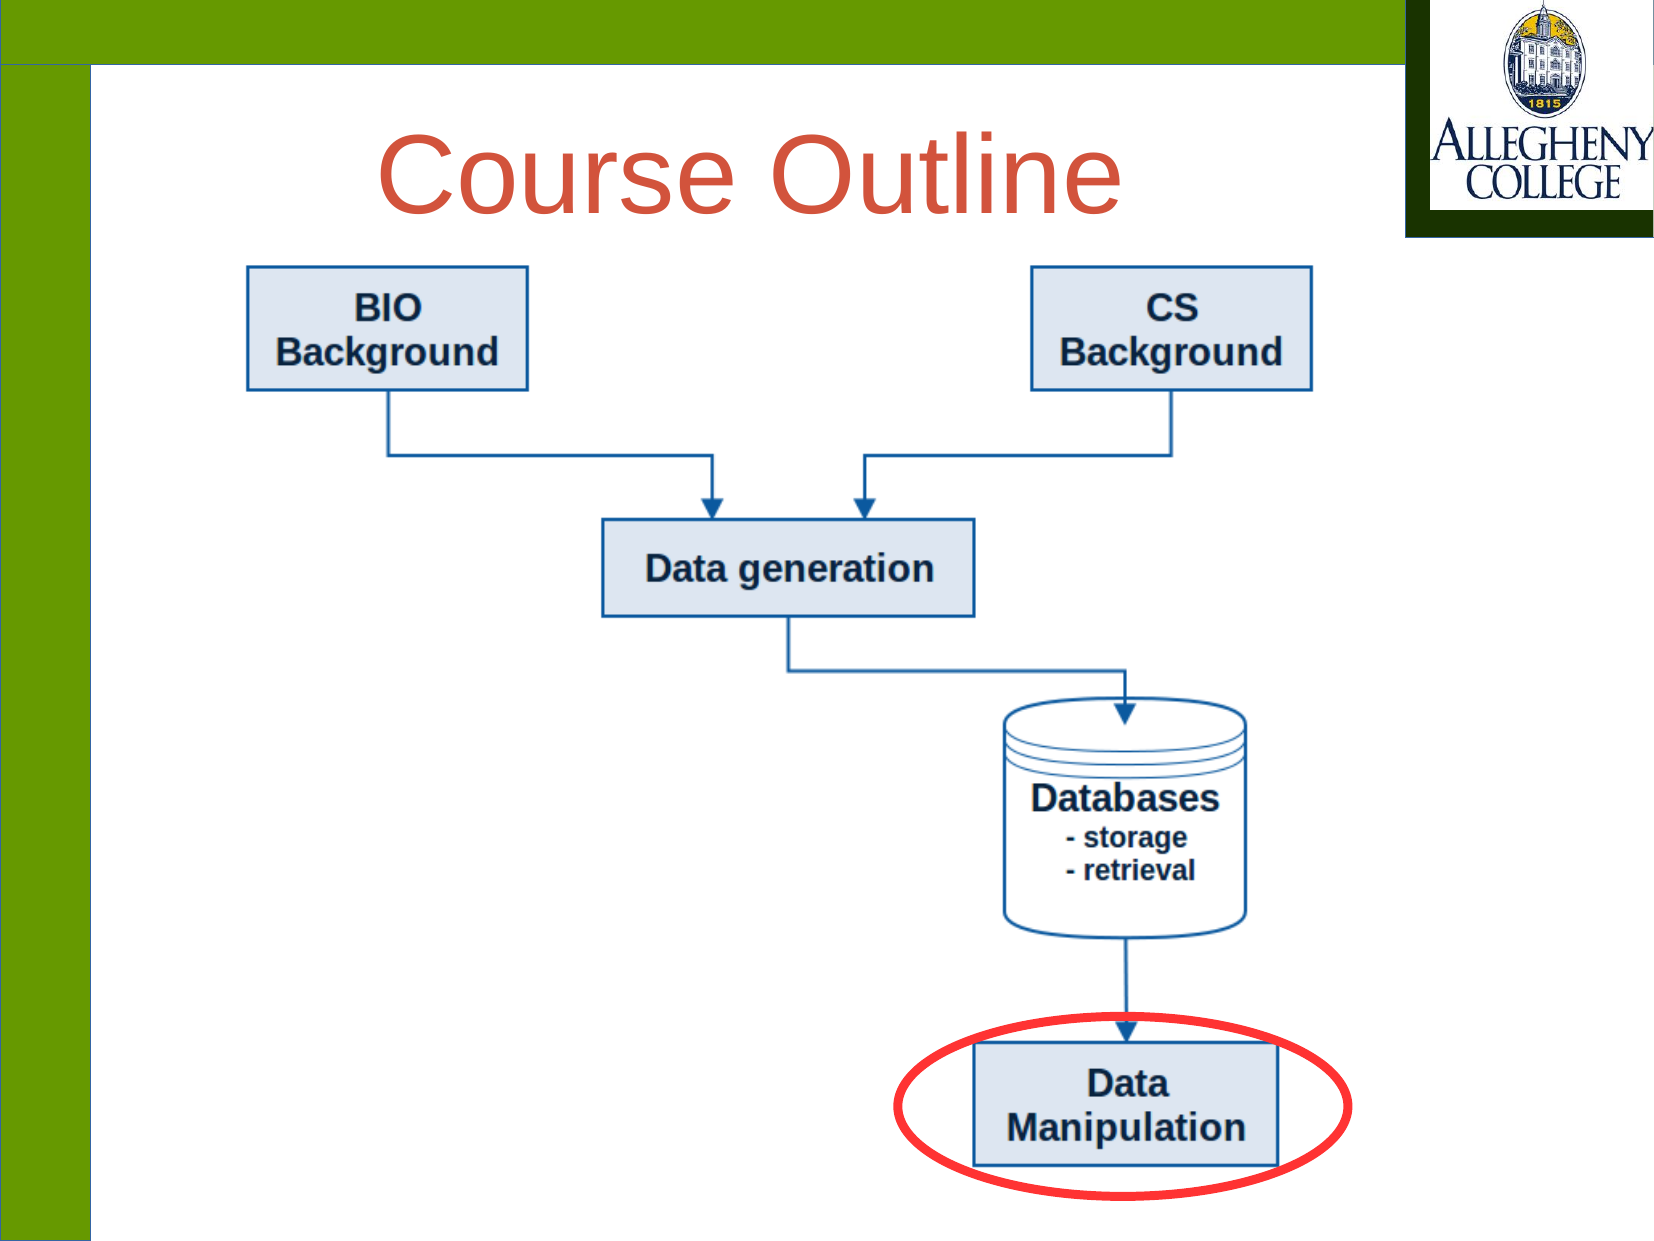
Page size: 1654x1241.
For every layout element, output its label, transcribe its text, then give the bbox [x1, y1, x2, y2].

picture [232, 250, 1392, 1210]
picture [1430, 0, 1654, 210]
text_box Course Outline [75, 87, 1425, 250]
text_box [0, 0, 1654, 1241]
